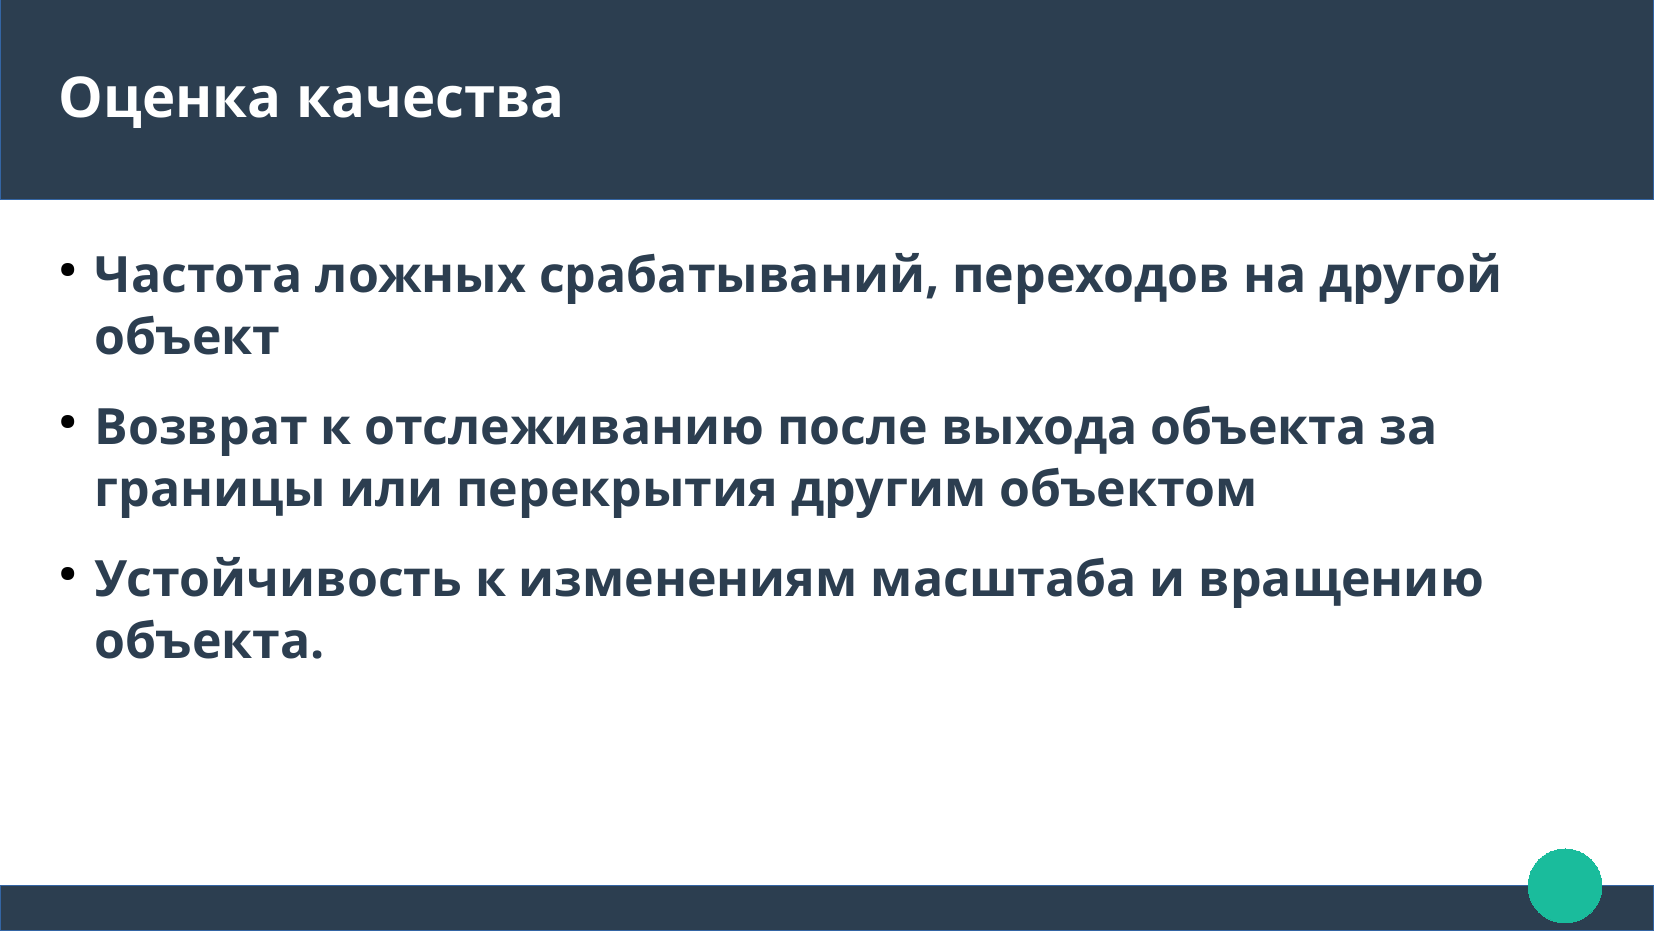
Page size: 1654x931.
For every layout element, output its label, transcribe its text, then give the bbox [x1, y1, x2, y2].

title Оценка качества [59, 37, 1595, 155]
list Частота ложных срабатываний, переходов на другой объект Возврат к отслеживанию после выхода объекта за границы или перекрытия другим объектом Устойчивость к изменениям масштаба и вращению объекта. [59, 243, 1595, 864]
